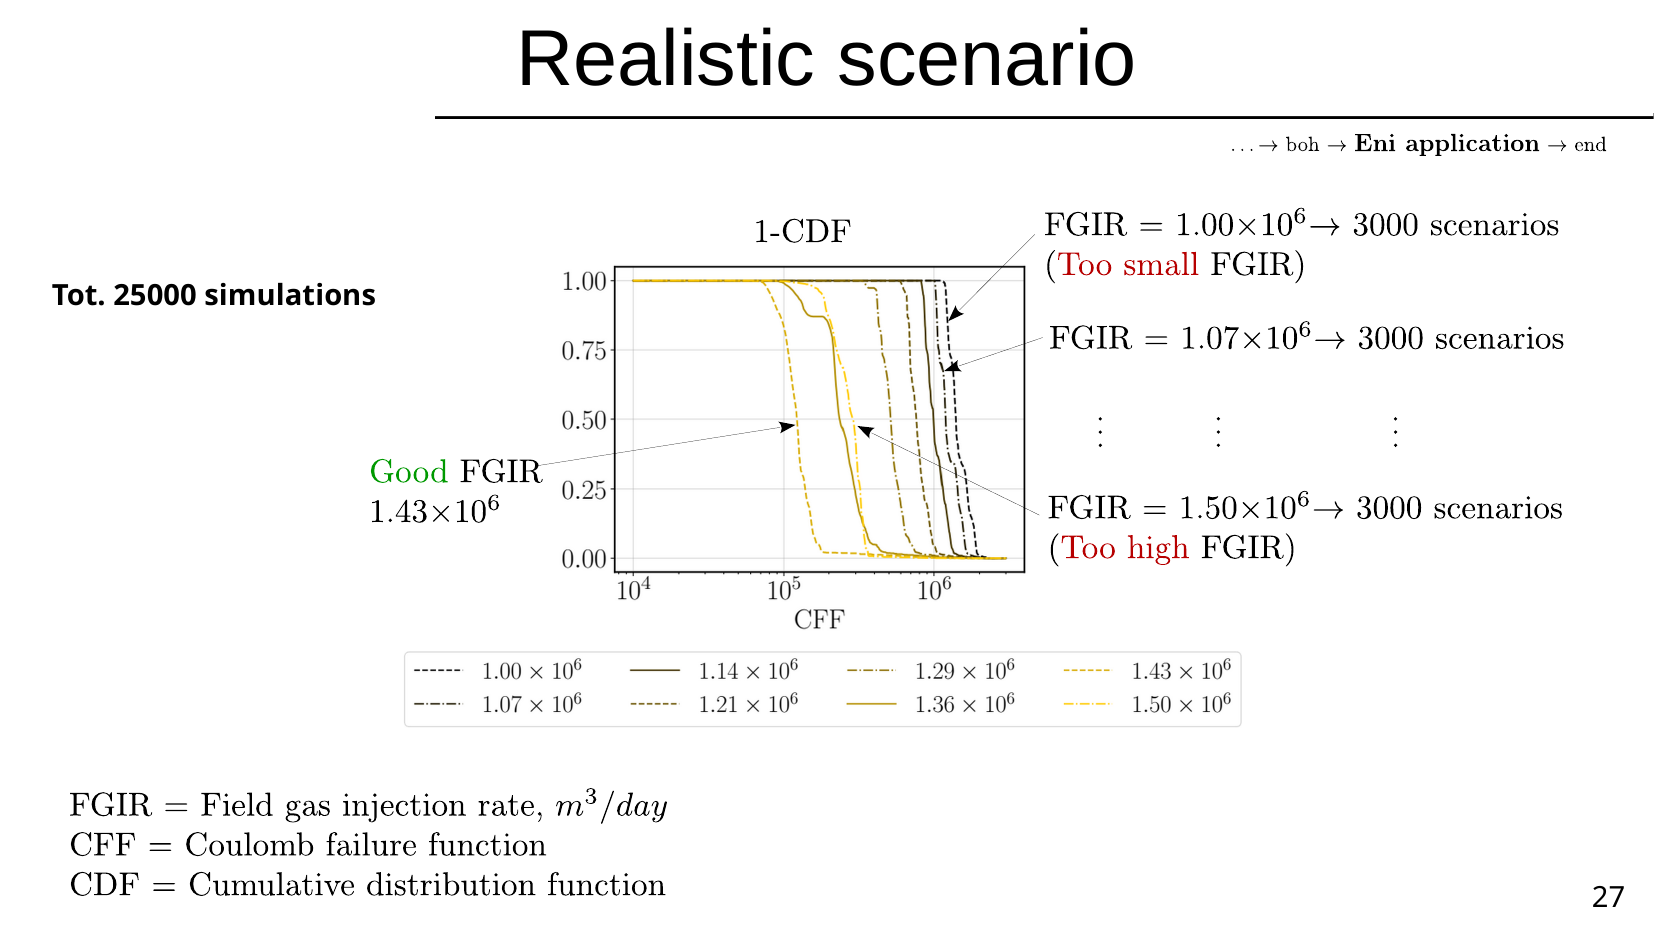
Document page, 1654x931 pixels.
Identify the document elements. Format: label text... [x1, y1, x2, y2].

picture [1392, 415, 1399, 449]
picture [1043, 206, 1560, 285]
picture [403, 651, 1242, 728]
picture [1047, 489, 1564, 568]
picture [1097, 415, 1104, 449]
picture [68, 786, 669, 898]
text_box Tot. 25000 simulations [37, 266, 420, 361]
picture [545, 250, 1041, 650]
picture [370, 458, 543, 523]
picture [1215, 415, 1222, 449]
picture [1048, 319, 1565, 351]
title Realistic scenario [0, 0, 1654, 117]
picture [756, 218, 851, 243]
picture [1232, 133, 1607, 156]
